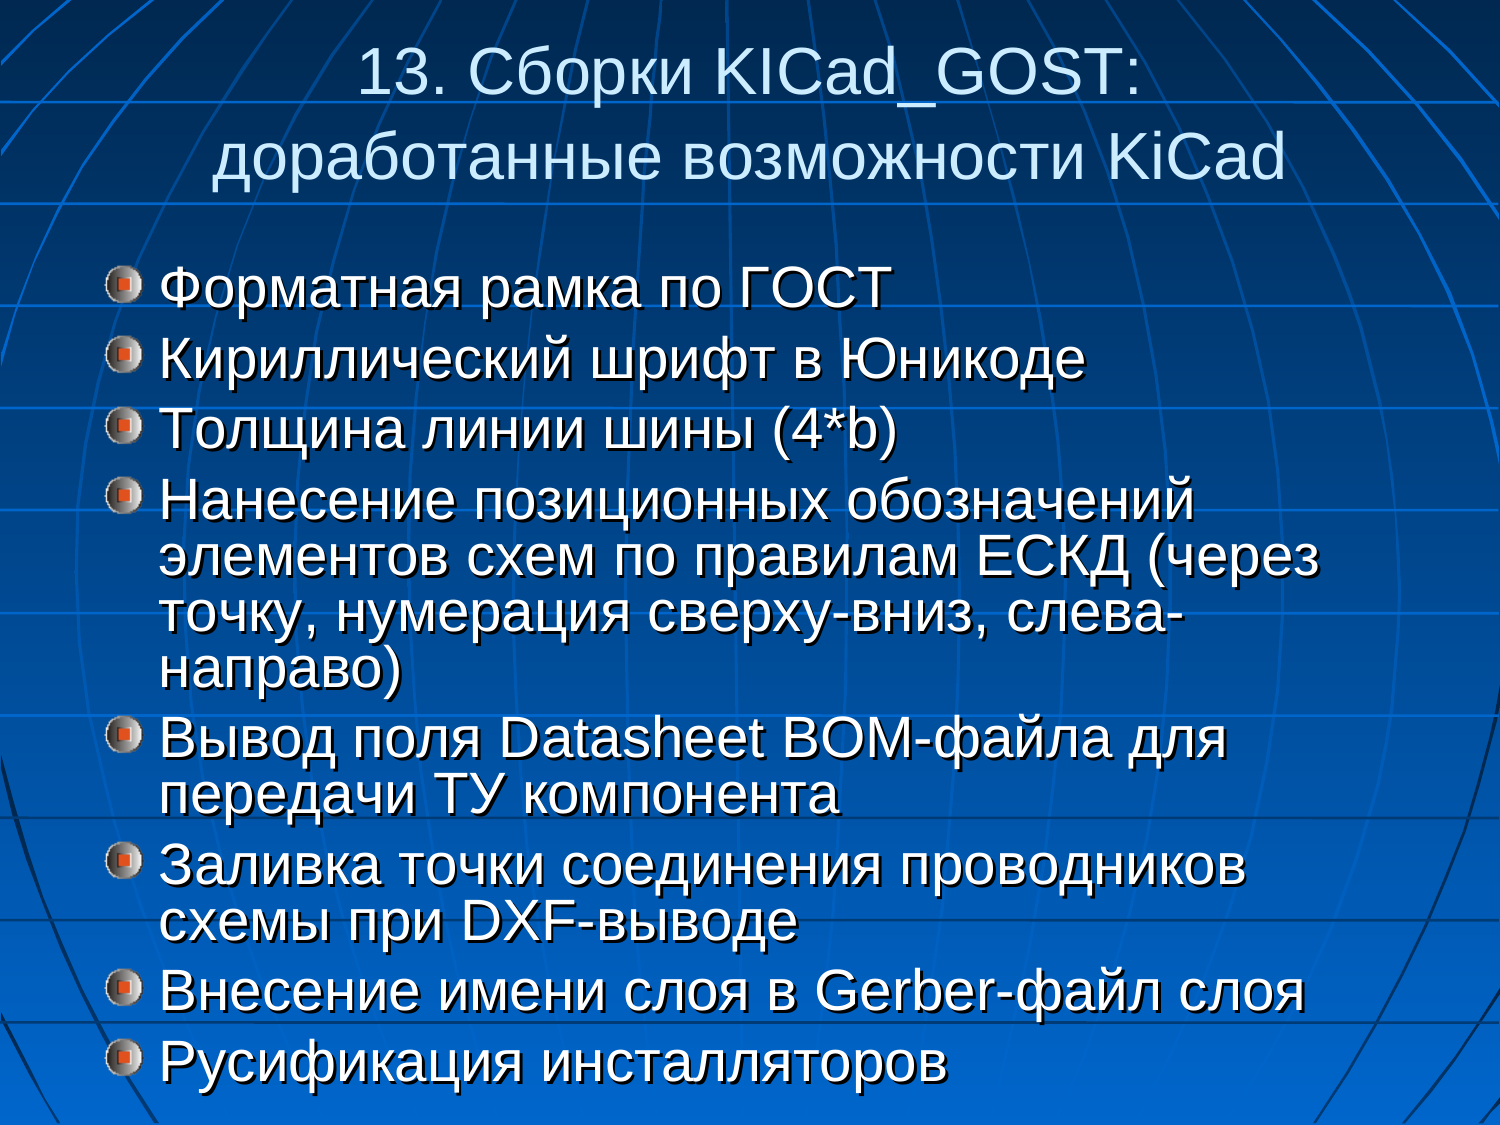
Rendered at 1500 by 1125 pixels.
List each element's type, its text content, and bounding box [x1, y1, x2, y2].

picture [103, 404, 146, 447]
picture [103, 333, 146, 376]
text_box Форматная рамка по ГОСТ Кириллический шрифт в Юникоде Толщина линии шины (4*b) Нанесение позиционных обозначений элементов схем по правилам ЕСКД (через точку, нумерация сверху-вниз, слева-направо) Вывод поля Datasheet BOM-файла для передачи ТУ компонента Заливка точки соединения проводников схемы при DXF-выводе Внесение имени слоя в Gerber-файл слоя Русификация инсталляторов [88, 255, 1436, 1094]
picture [103, 713, 146, 756]
text_box 13. Сборки KICad_GOST: доработанные возможности KiCad [41, 14, 1459, 202]
picture [103, 1036, 146, 1079]
picture [103, 966, 146, 1009]
picture [103, 474, 146, 517]
picture [103, 263, 146, 306]
picture [103, 839, 146, 882]
